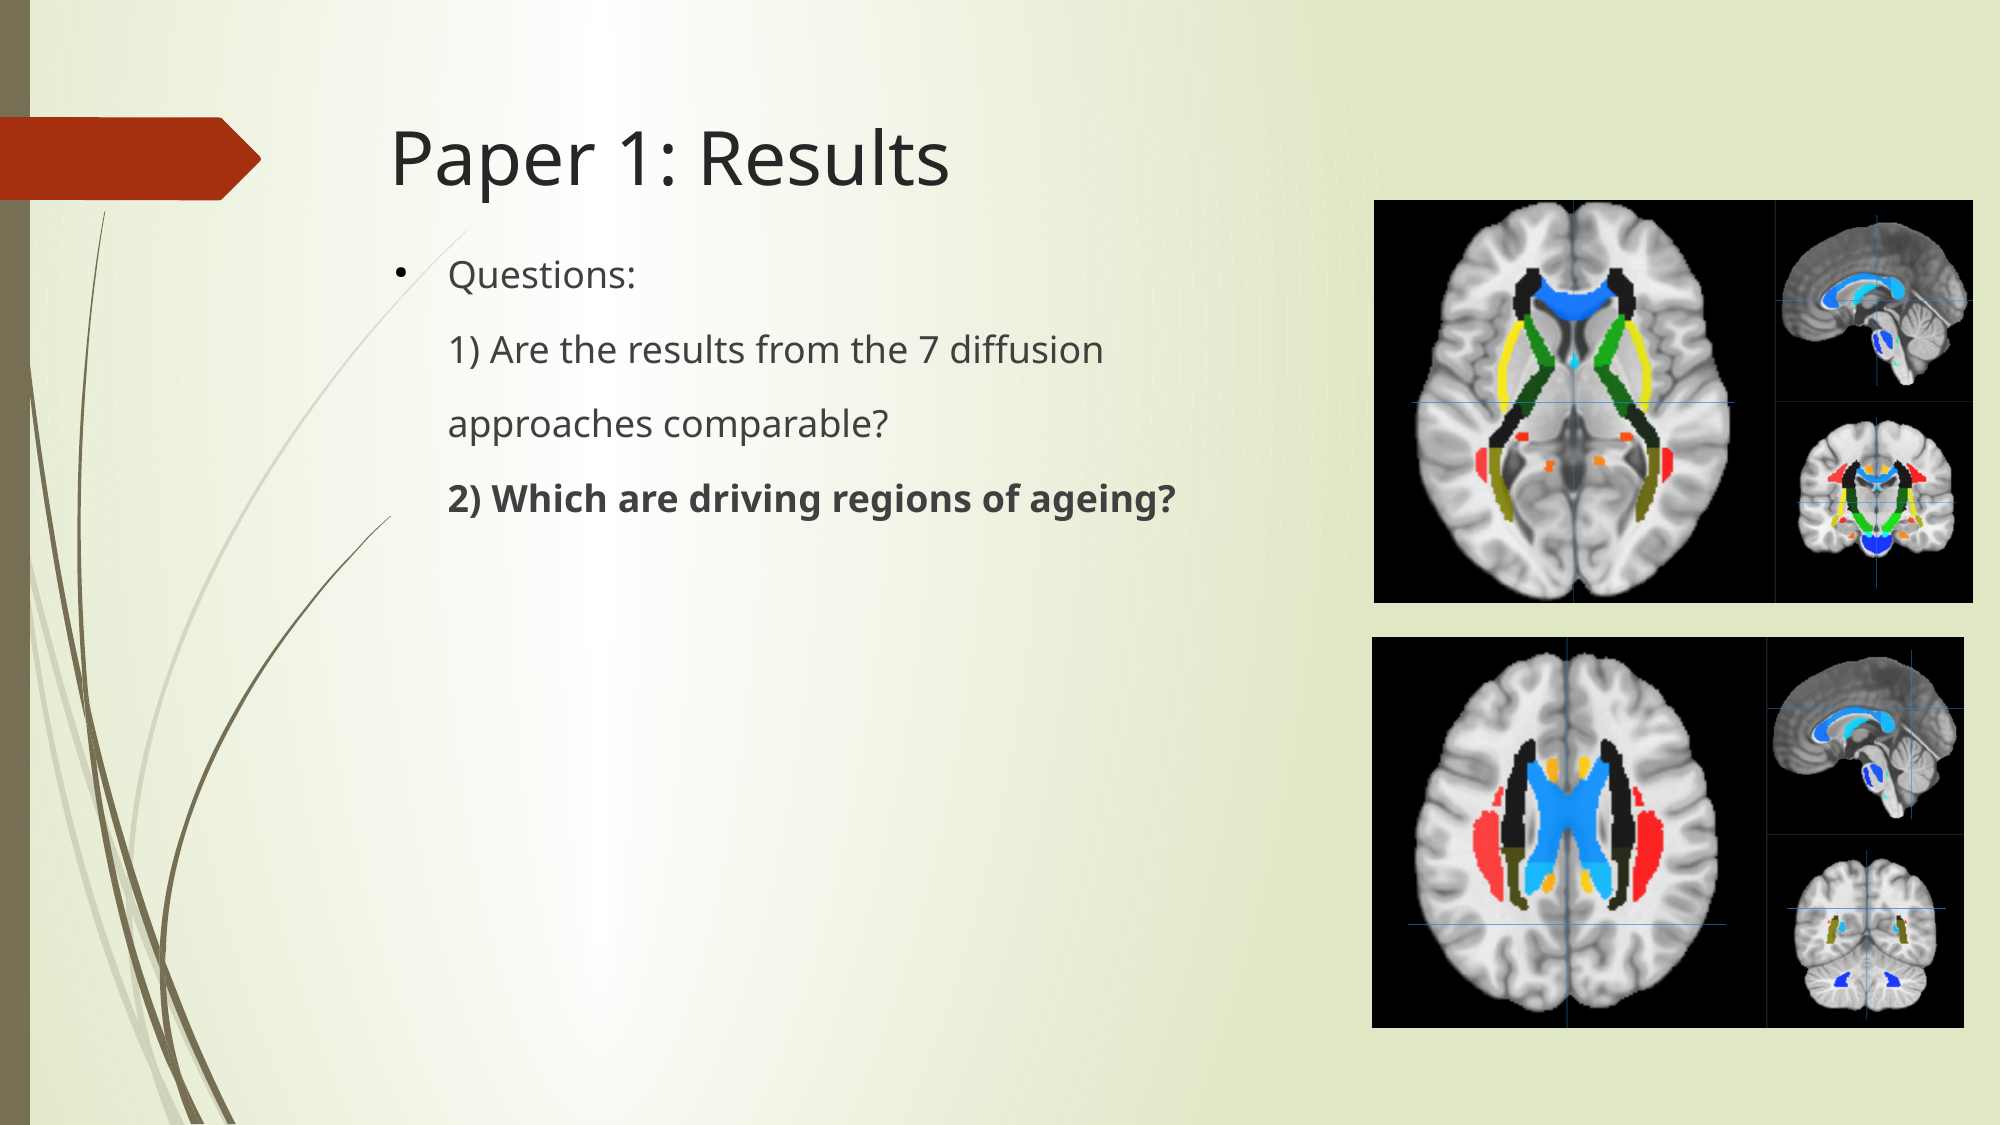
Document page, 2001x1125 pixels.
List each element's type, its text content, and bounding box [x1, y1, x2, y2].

picture [1374, 200, 1973, 603]
list Questions: 1) Are the results from the 7 diffusion approaches comparable? 2) Which are driving regions of ageing? [361, 243, 1949, 969]
picture [1372, 637, 1964, 1028]
title Paper 1: Results [374, 102, 1437, 243]
